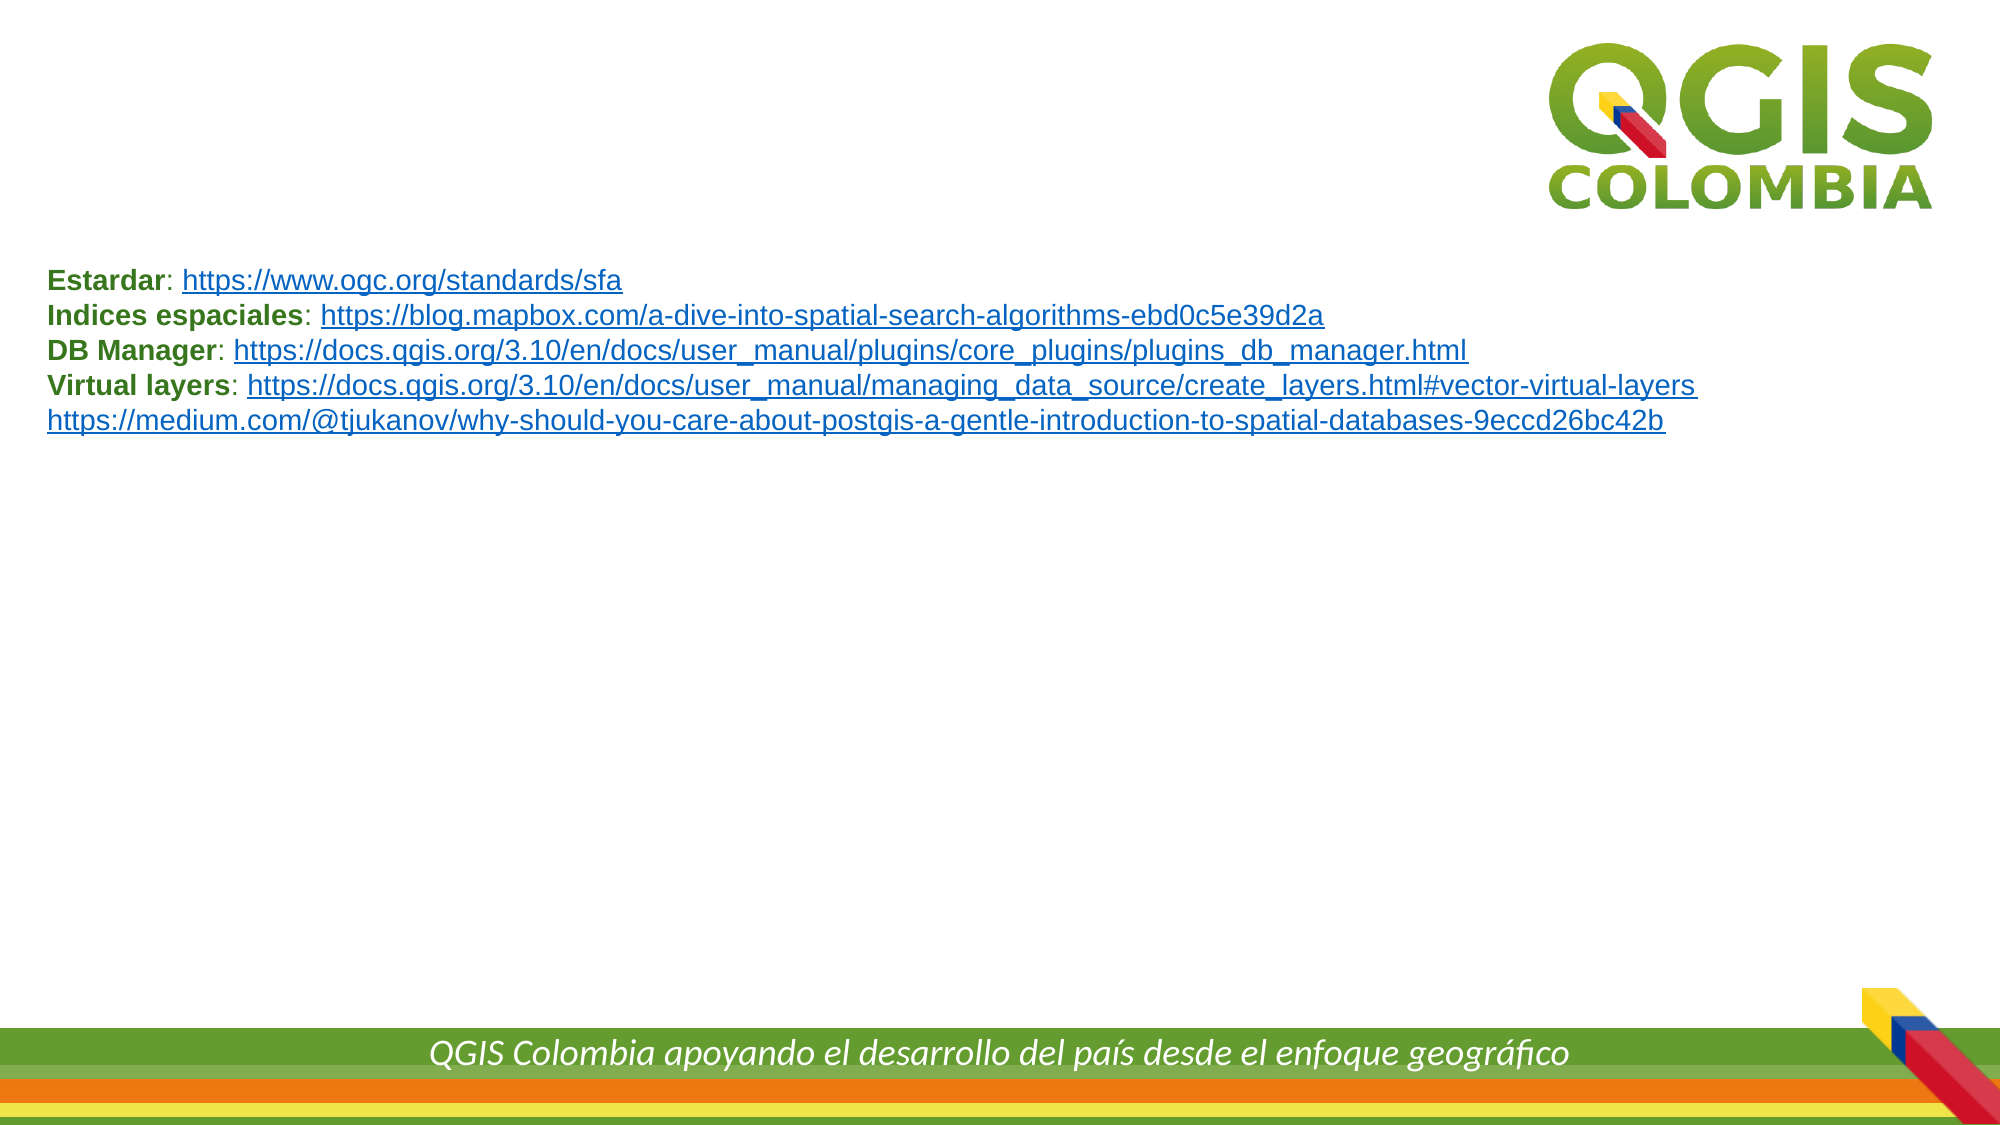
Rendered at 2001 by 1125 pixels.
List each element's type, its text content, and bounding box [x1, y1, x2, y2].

picture [0, 988, 2000, 1125]
picture [1549, 43, 1932, 209]
text_box Estardar: https://www.ogc.org/standards/sfa Indices espaciales: https://blog.mapbox.com/a-dive-into-spatial-search-algorithms-ebd0c5e39d2a DB Manager: https://docs.qgis.org/3.10/en/docs/user_manual/plugins/core_plugins/plugins_db_manager.html Virtual layers: https://docs.qgis.org/3.10/en/docs/user_manual/managing_data_source/create_layers.html#vector-virtual-layers https://medium.com/@tjukanov/why-should-you-care-about-postgis-a-gentle-introduction-to-spatial-databases-9eccd26bc42b [32, 246, 1965, 462]
